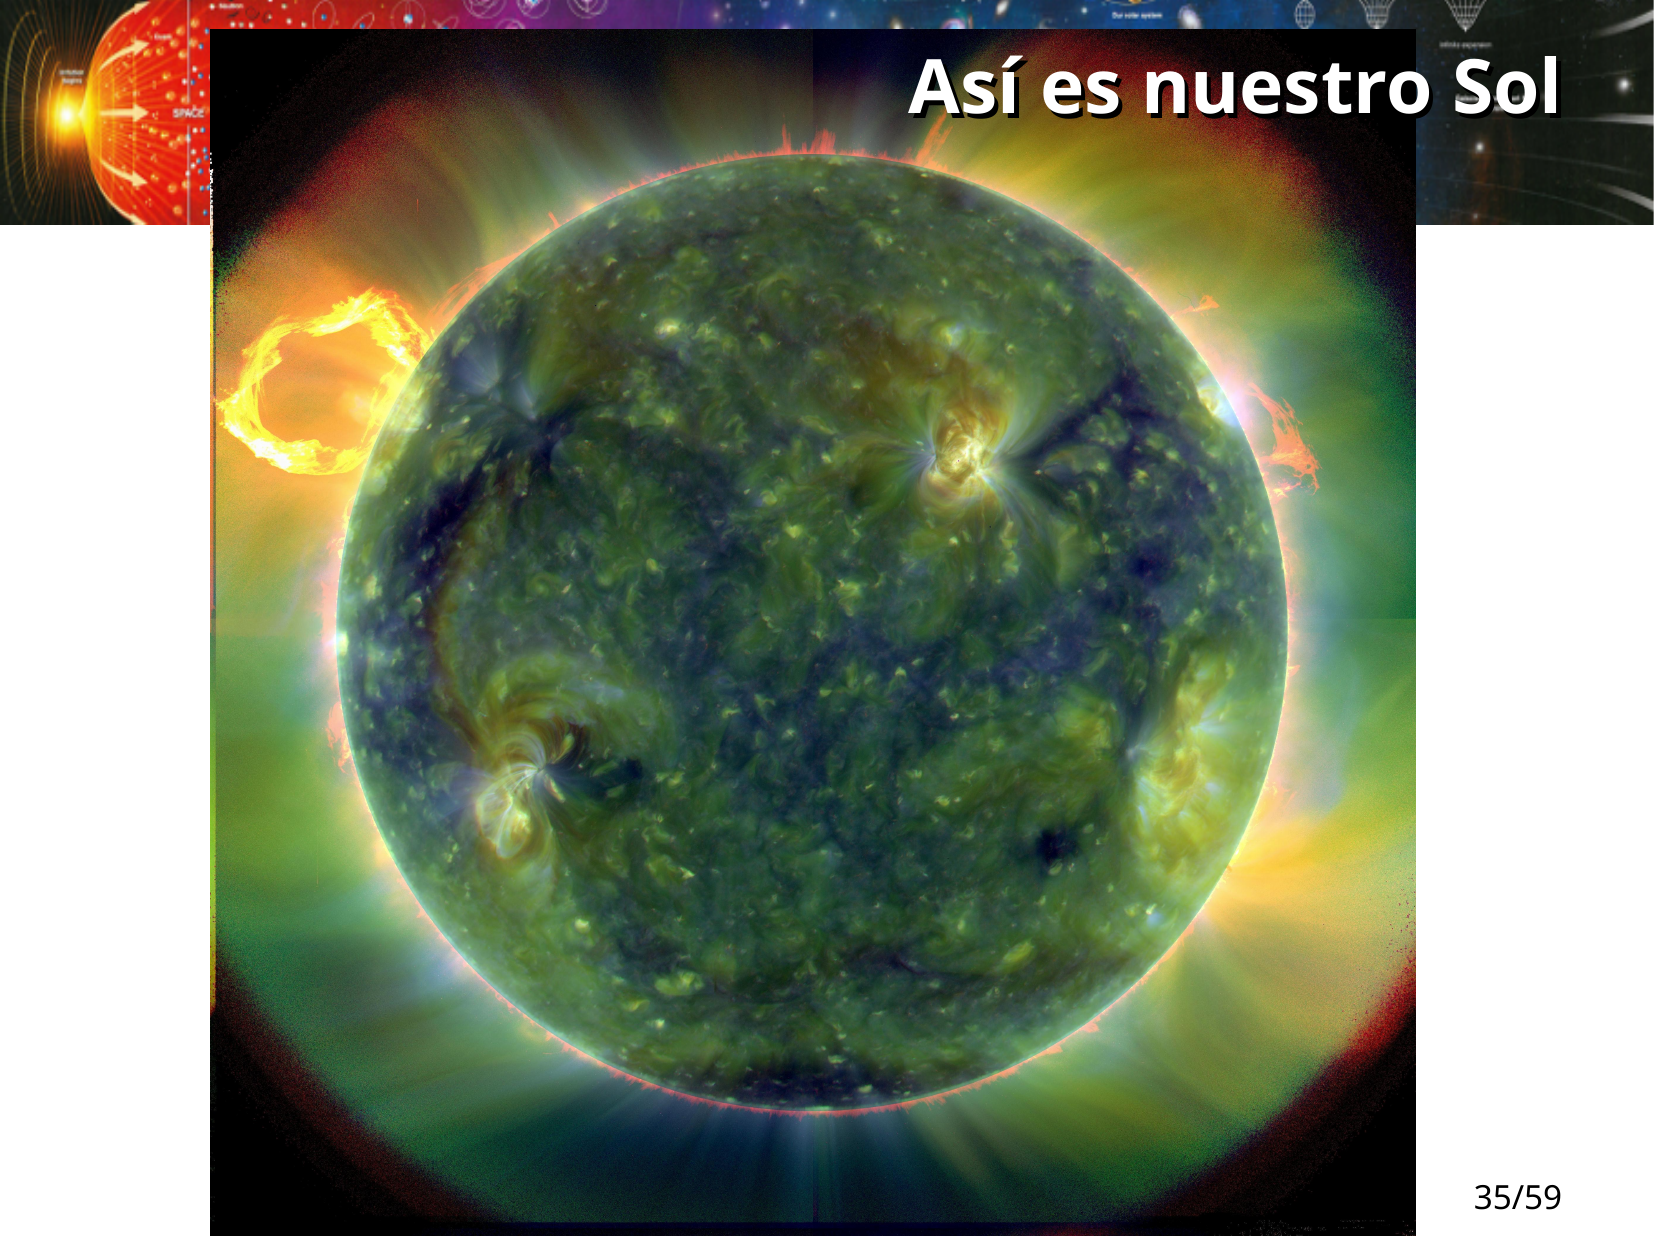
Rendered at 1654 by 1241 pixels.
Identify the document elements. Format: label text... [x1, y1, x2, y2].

picture [0, 0, 1654, 1236]
title Así es nuestro Sol [75, 19, 1564, 151]
